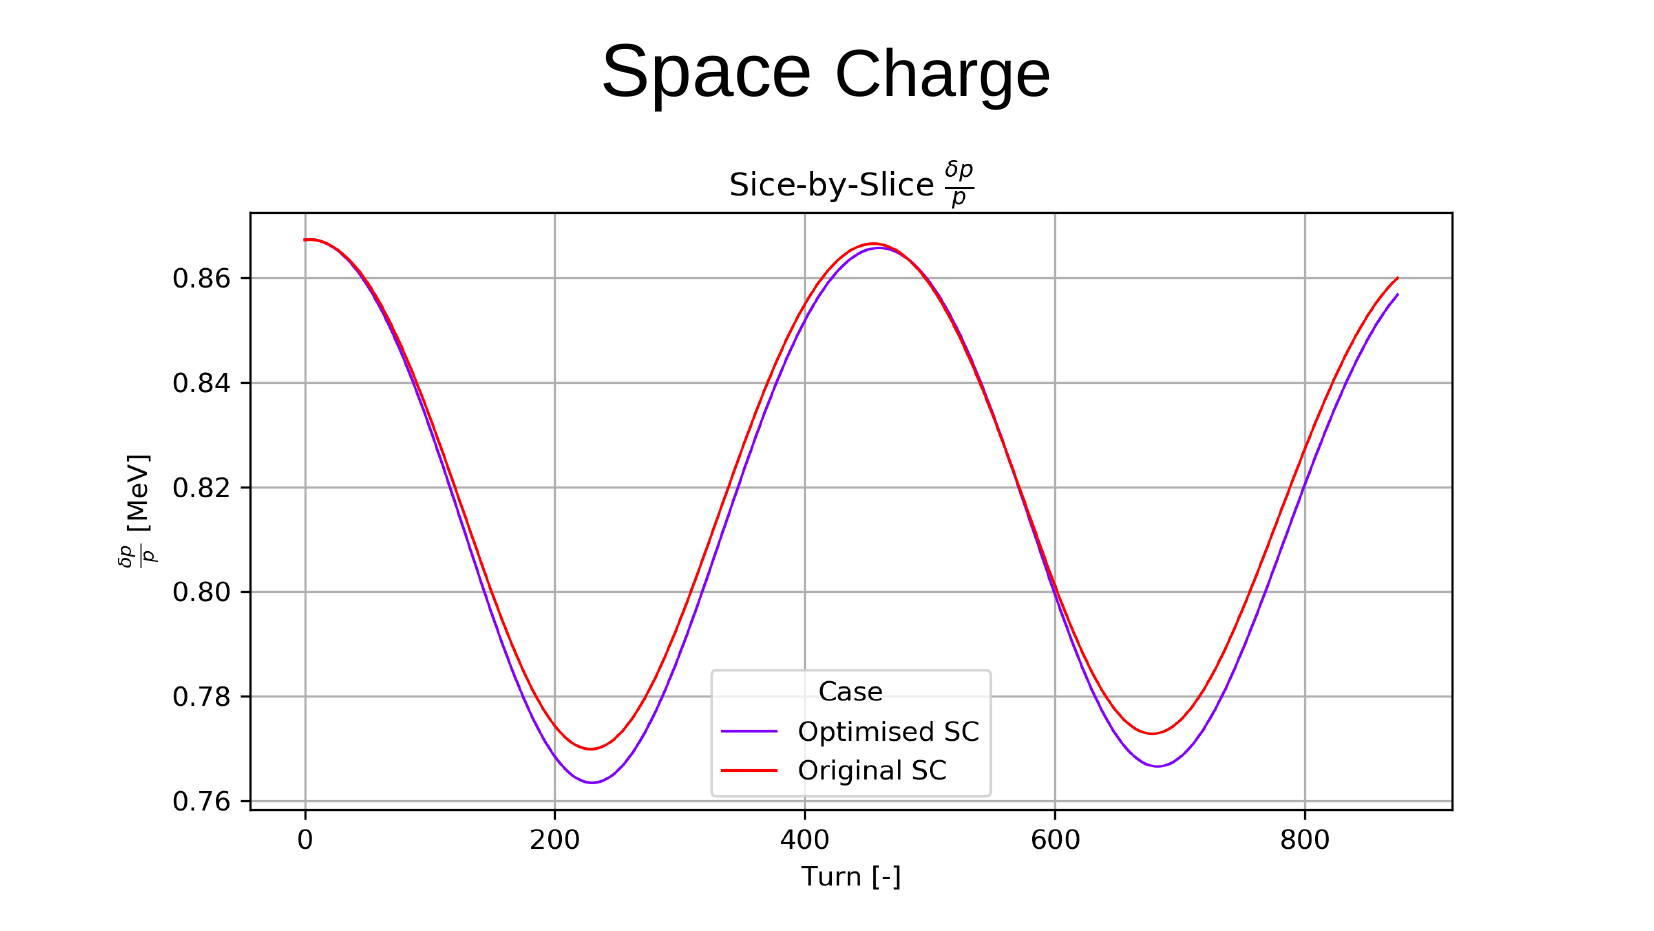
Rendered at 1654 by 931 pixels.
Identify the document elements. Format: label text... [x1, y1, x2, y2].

picture [56, 119, 1607, 895]
title Space Charge [82, 0, 1571, 119]
